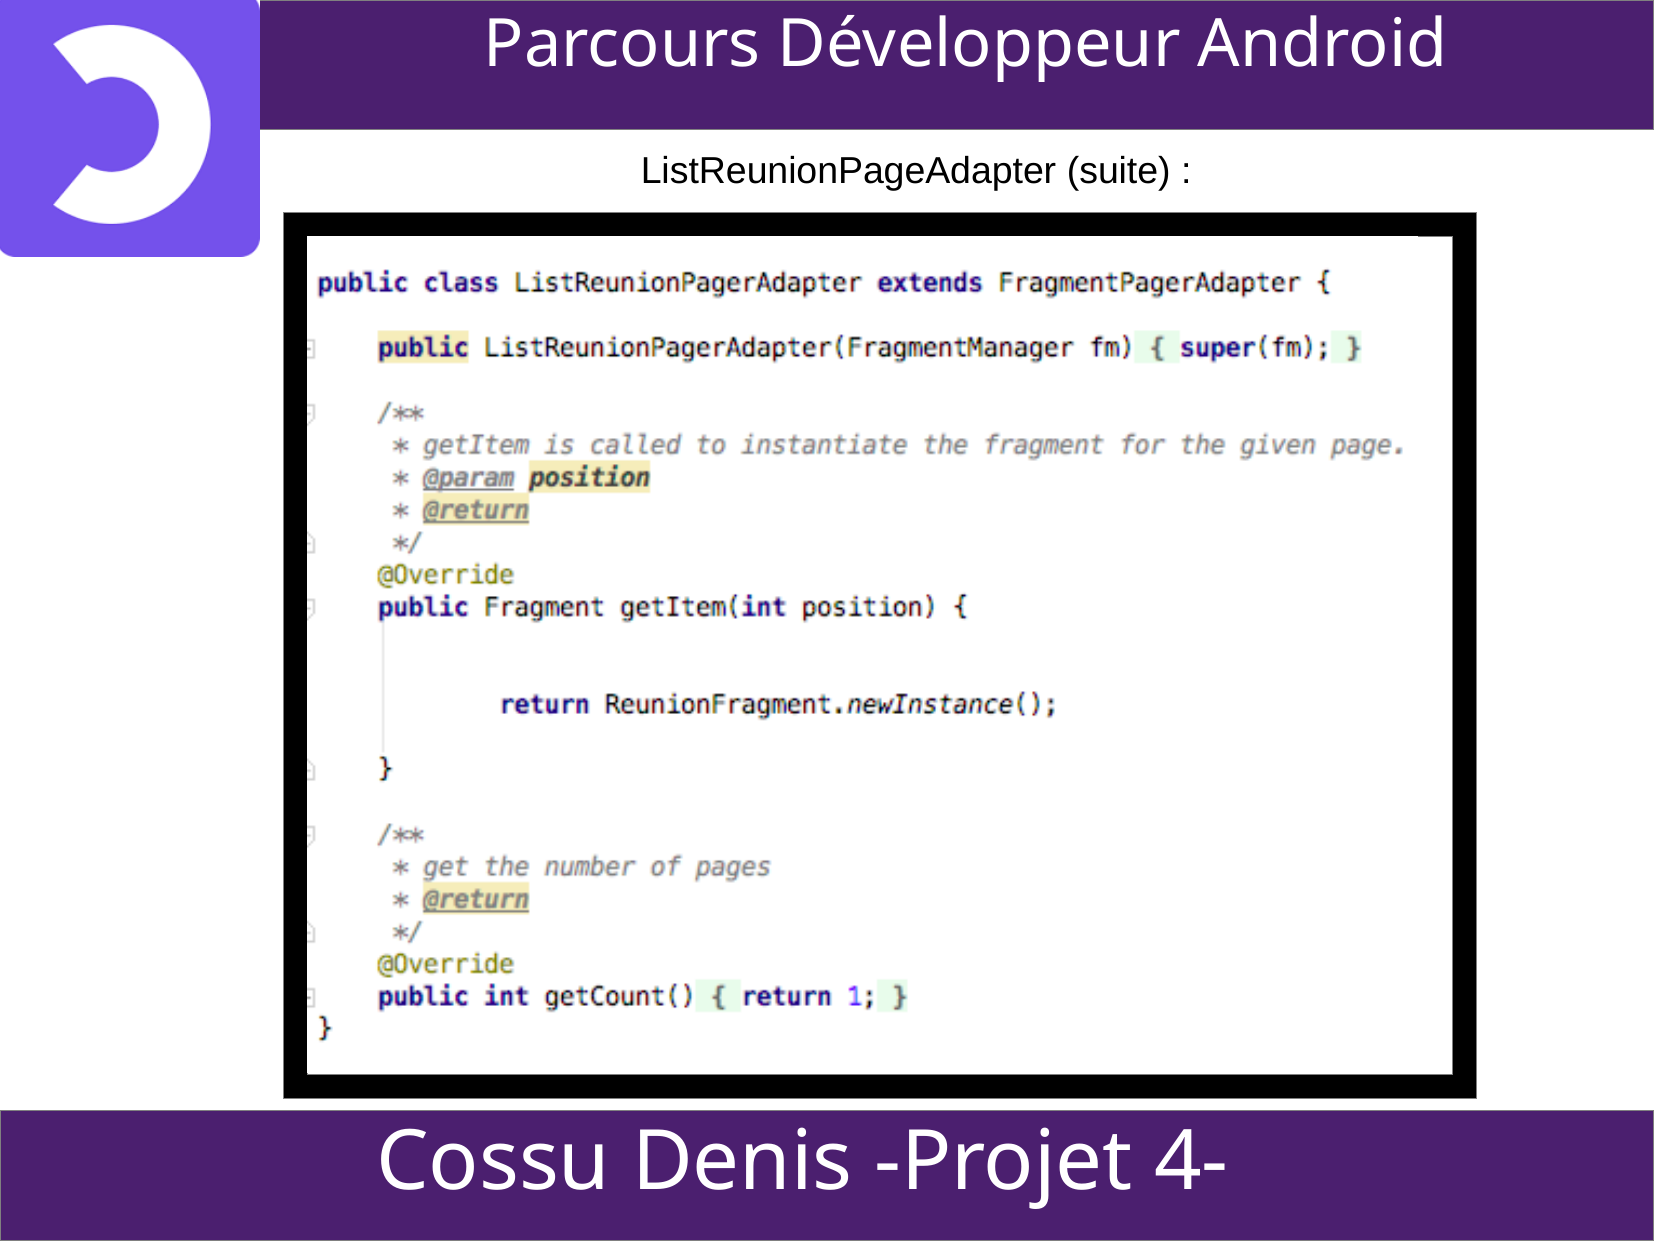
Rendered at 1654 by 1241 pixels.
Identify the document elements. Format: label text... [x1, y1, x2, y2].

text_box [283, 212, 1477, 1099]
picture [0, 0, 260, 257]
picture [307, 236, 1418, 1073]
text_box ListReunionPageAdapter (suite) : [625, 141, 1512, 241]
